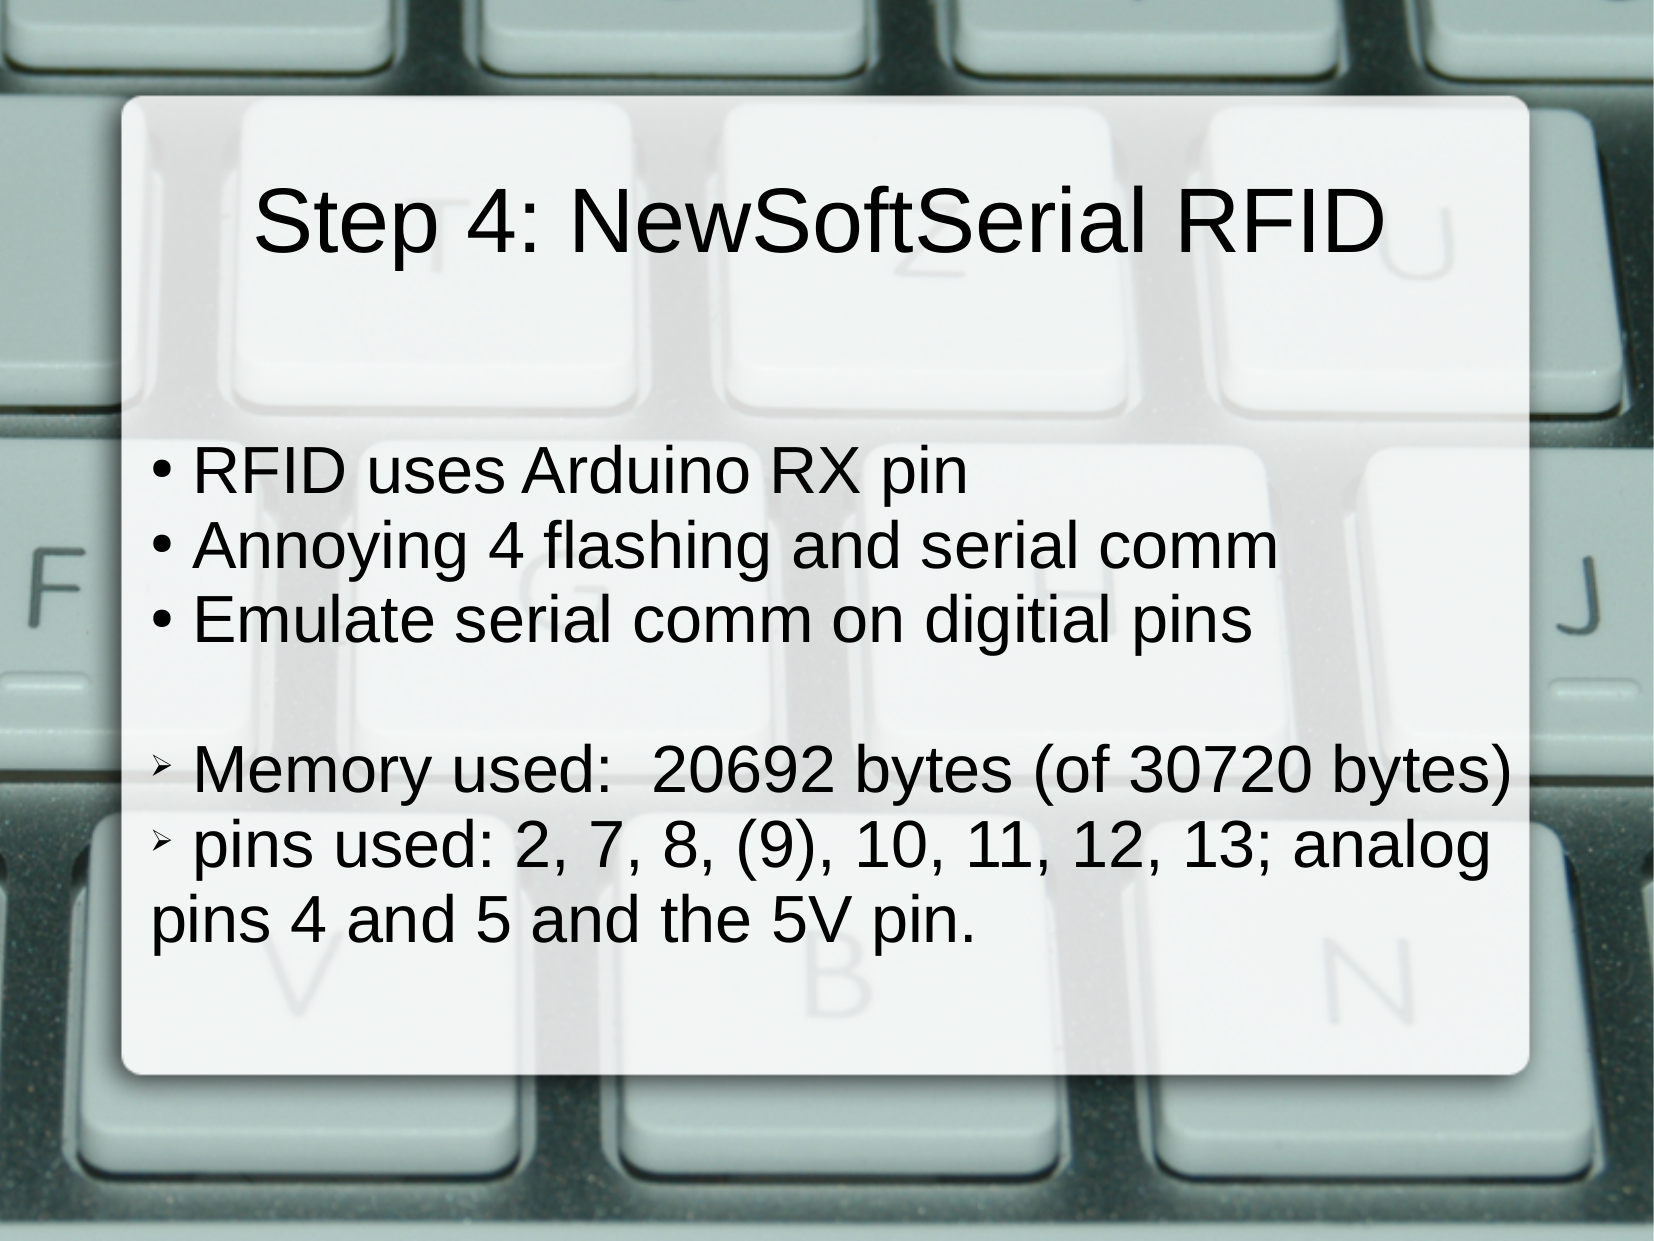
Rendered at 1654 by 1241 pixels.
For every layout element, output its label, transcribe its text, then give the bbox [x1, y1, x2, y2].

title Step 4: NewSoftSerial RFID [135, 125, 1506, 318]
picture [0, 0, 1654, 1241]
subtitle RFID uses Arduino RX pin Annoying 4 flashing and serial comm Emulate serial comm on digitial pins Memory used: 20692 bytes (of 30720 bytes) pins used: 2, 7, 8, (9), 10, 11, 12, 13; analog pins 4 and 5 and the 5V pin. [150, 376, 1538, 1013]
